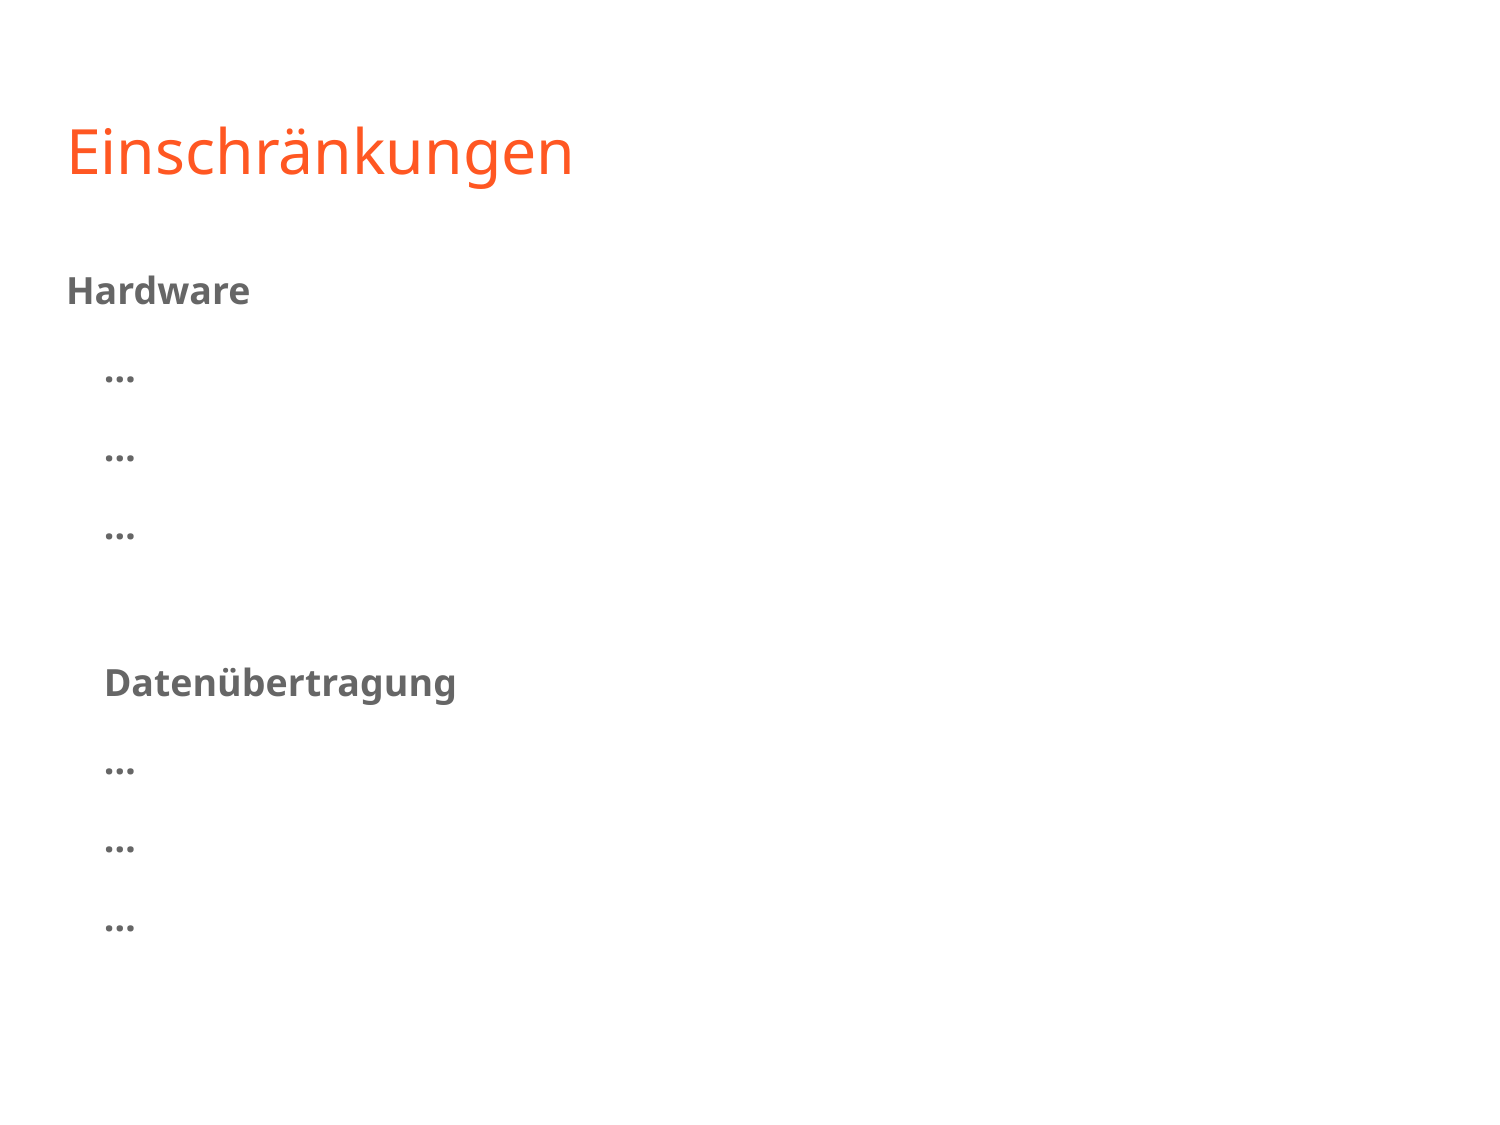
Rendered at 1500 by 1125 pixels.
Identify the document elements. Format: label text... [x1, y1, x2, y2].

list Hardware … … … Datenübertragung … … … [51, 252, 1449, 1000]
title Einschränkungen [51, 97, 1449, 223]
